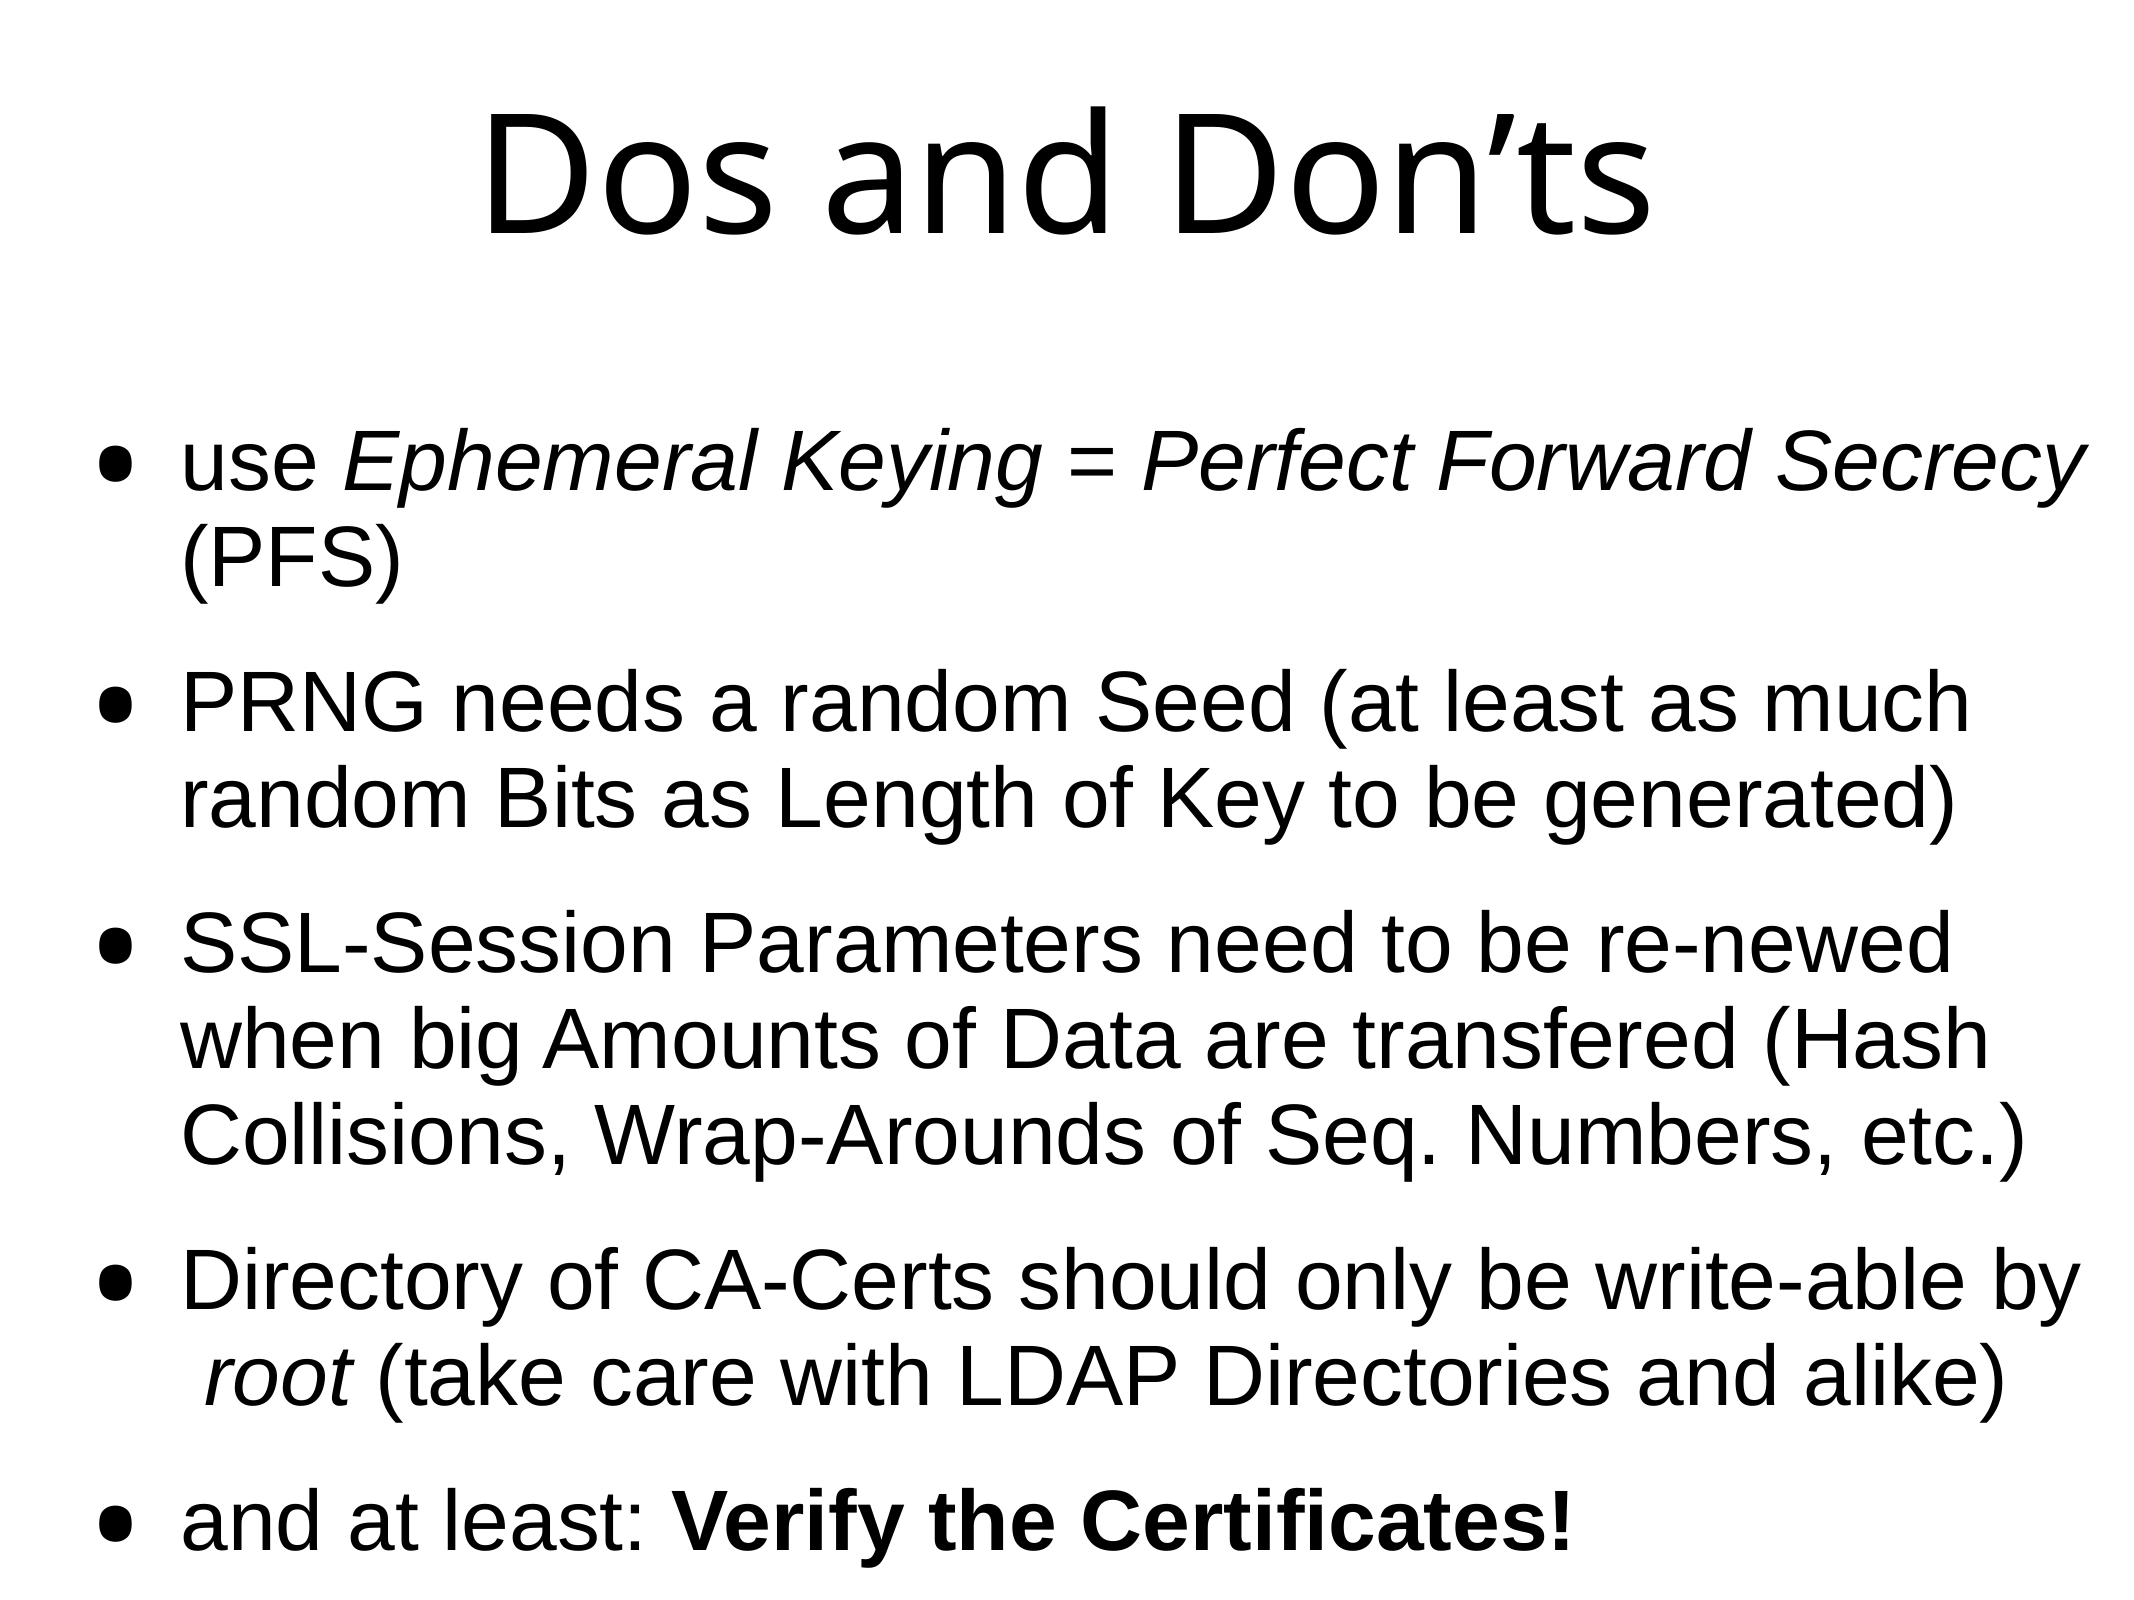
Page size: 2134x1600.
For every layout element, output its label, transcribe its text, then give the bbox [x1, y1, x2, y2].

title Dos and Don’ts [208, 41, 1925, 296]
list use Ephemeral Keying = Perfect Forward Secrecy (PFS) PRNG needs a random Seed (at least as much random Bits as Length of Key to be generated) SSL-Session Parameters need to be re-newed when big Amounts of Data are transfered (Hash Collisions, Wrap-Arounds of Seq. Numbers, etc.) Directory of CA-Certs should only be write-able by root (take care with LDAP Directories and alike) and at least: Verify the Certificates! [29, 387, 2098, 1595]
